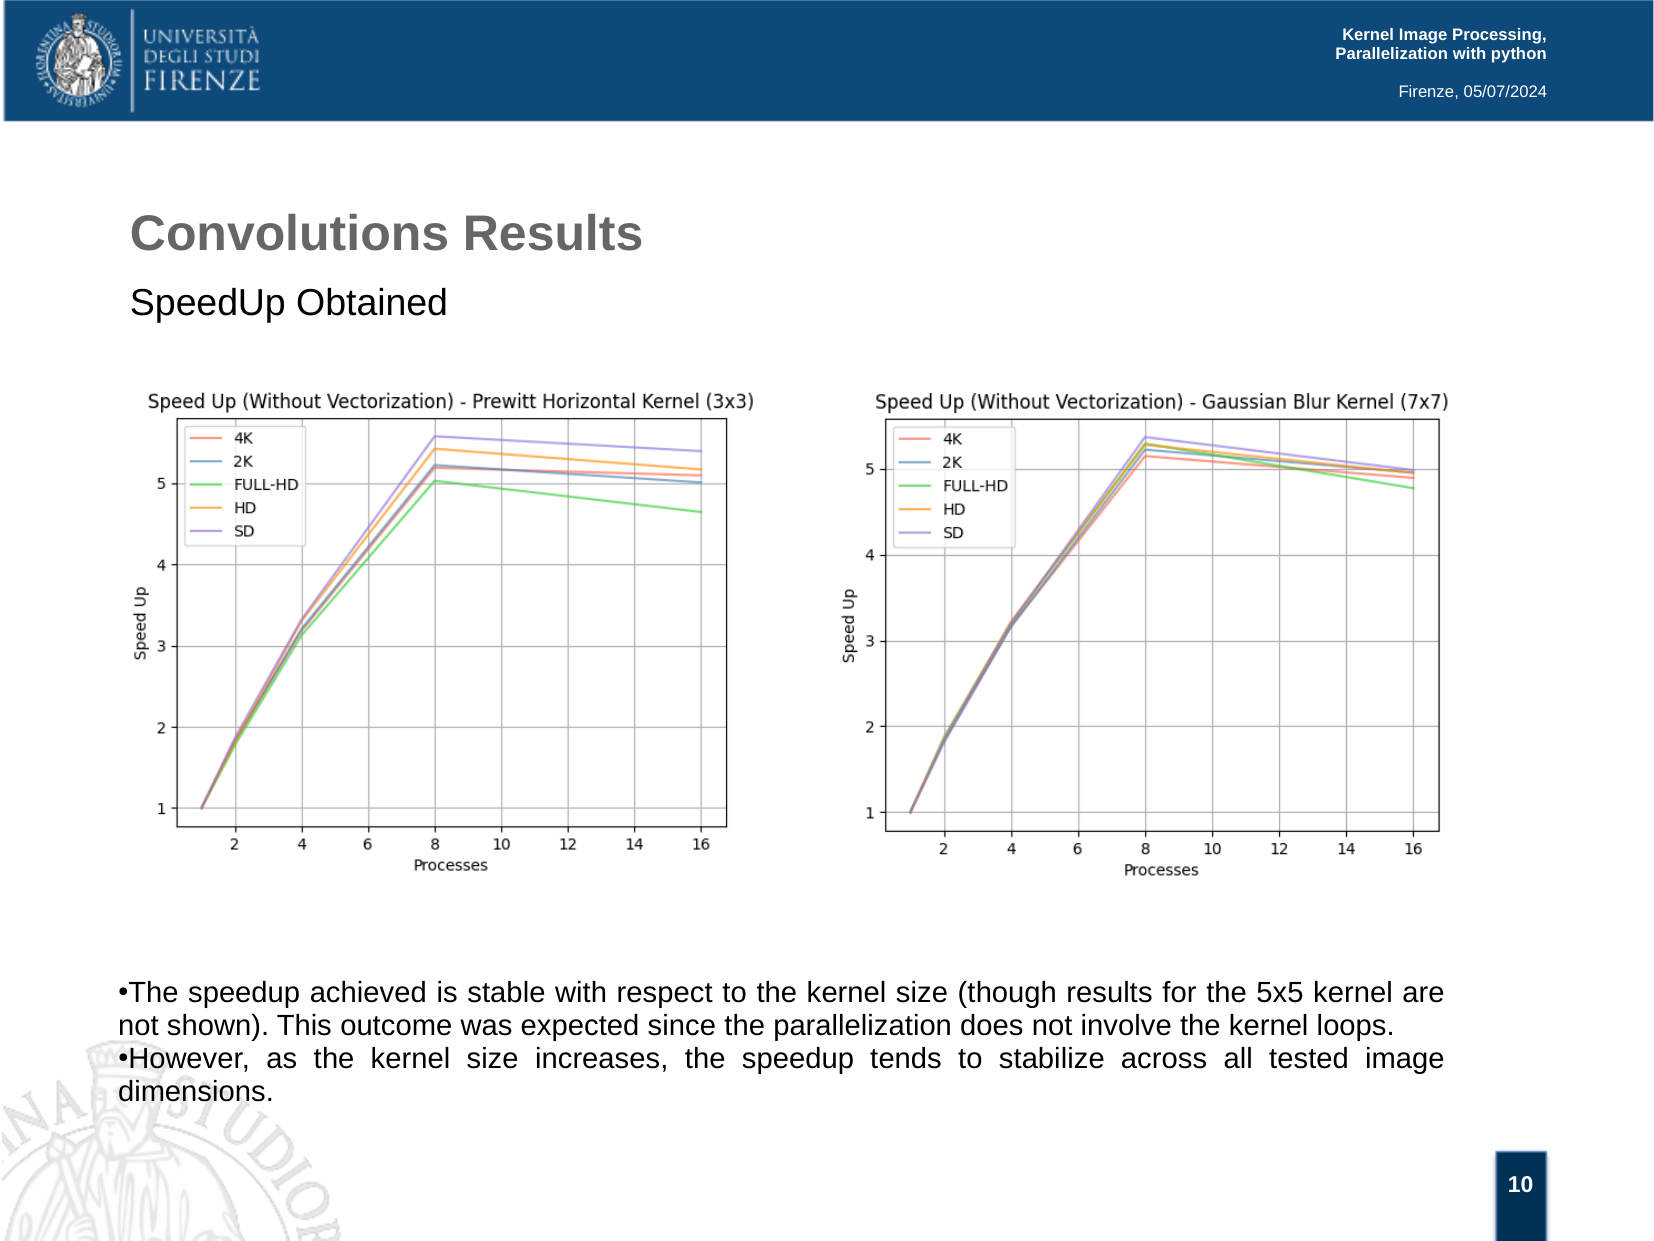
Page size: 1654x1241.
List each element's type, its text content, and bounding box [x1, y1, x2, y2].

text_box Convolutions Results SpeedUp Obtained [129, 145, 1359, 354]
picture [2, 0, 1654, 1241]
text_box The speedup achieved is stable with respect to the kernel size (though results for the 5x5 kernel are not shown). This outcome was expected since the parallelization does not involve the kernel loops. However, as the kernel size increases, the speedup tends to stabilize across all tested image dimensions. [118, 931, 1447, 1152]
text_box 10 [1505, 1160, 1536, 1208]
text_box Kernel Image Processing, Parallelization with python Firenze, 05/07/2024 [685, 24, 1548, 102]
